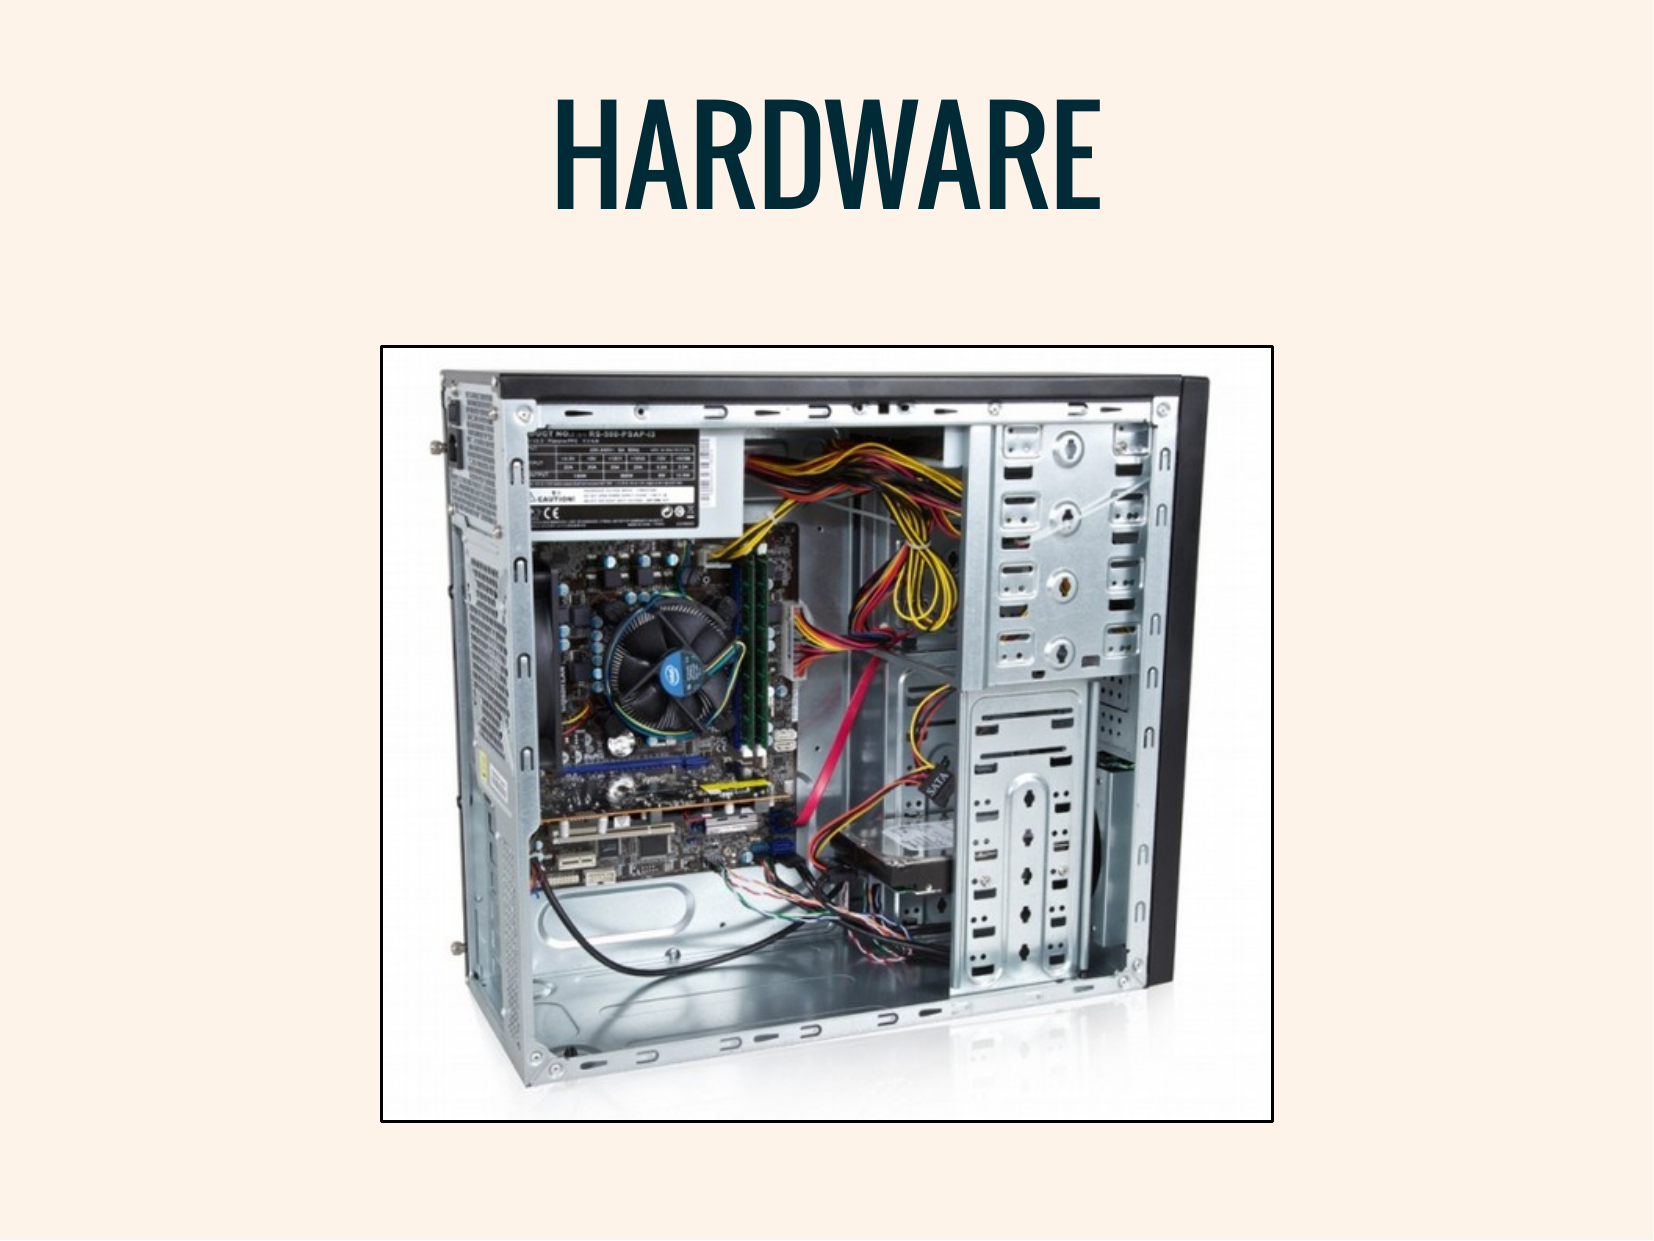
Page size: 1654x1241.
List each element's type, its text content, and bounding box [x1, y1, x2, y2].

picture [382, 348, 1271, 1120]
title Hardware [82, 49, 1571, 257]
